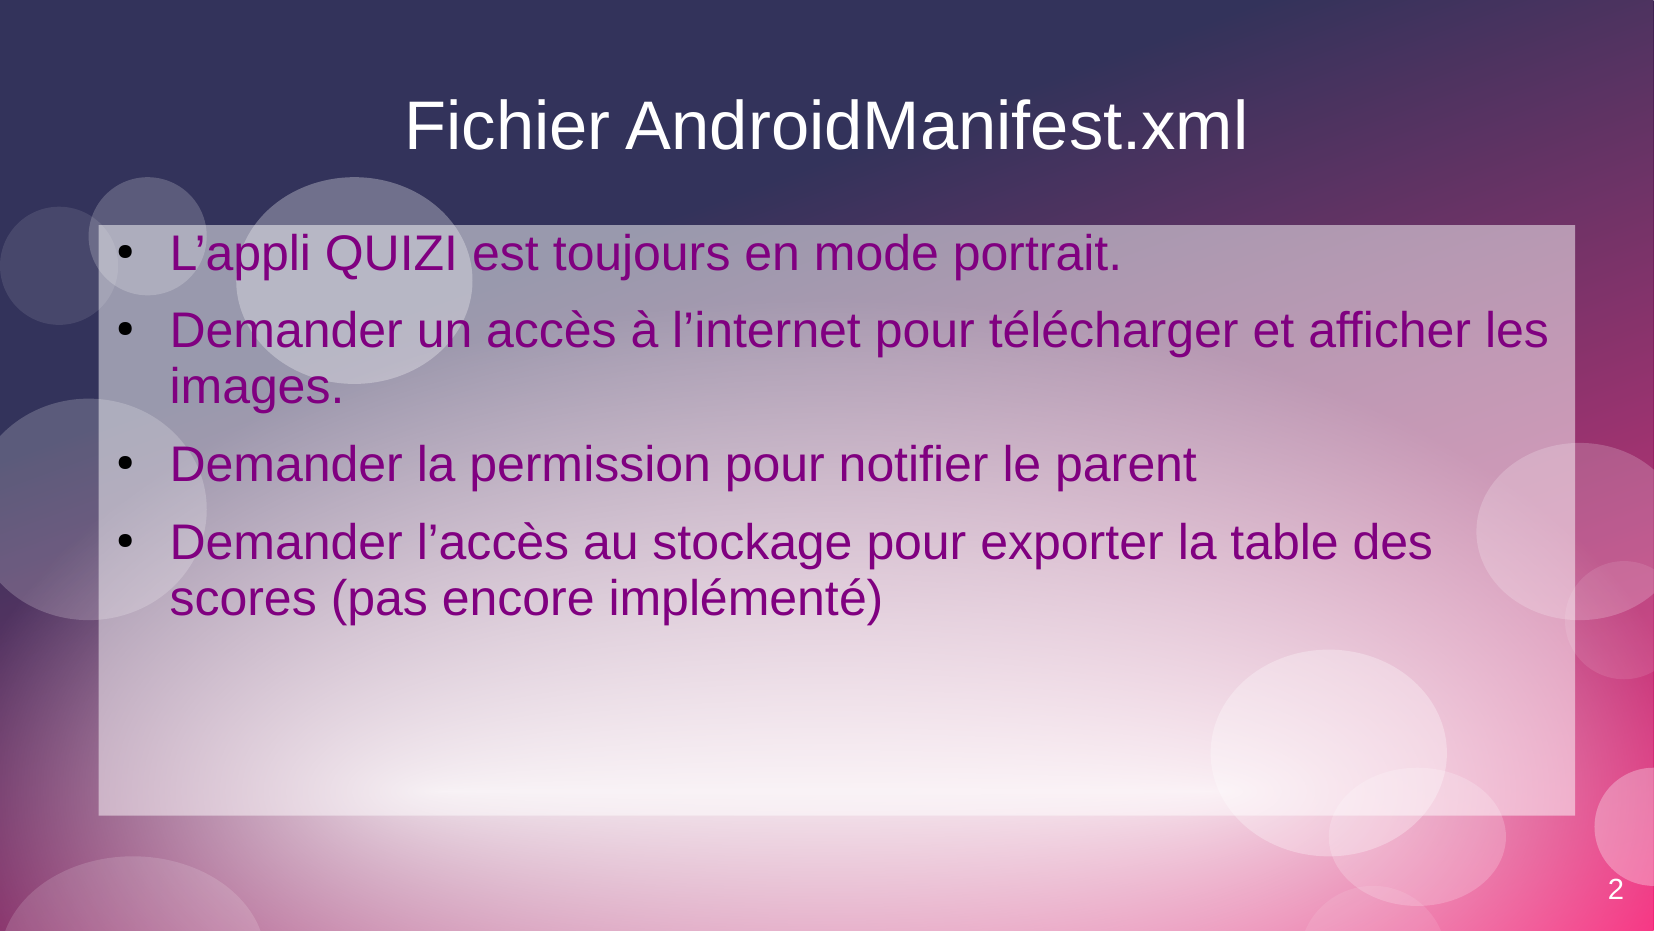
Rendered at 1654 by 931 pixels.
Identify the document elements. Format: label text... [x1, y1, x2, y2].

list L’appli QUIZI est toujours en mode portrait. Demander un accès à l’internet pour télécharger et afficher les images. Demander la permission pour notifier le parent Demander l’accès au stockage pour exporter la table des scores (pas encore implémenté) [98, 225, 1576, 816]
title Fichier AndroidManifest.xml [88, 44, 1565, 207]
